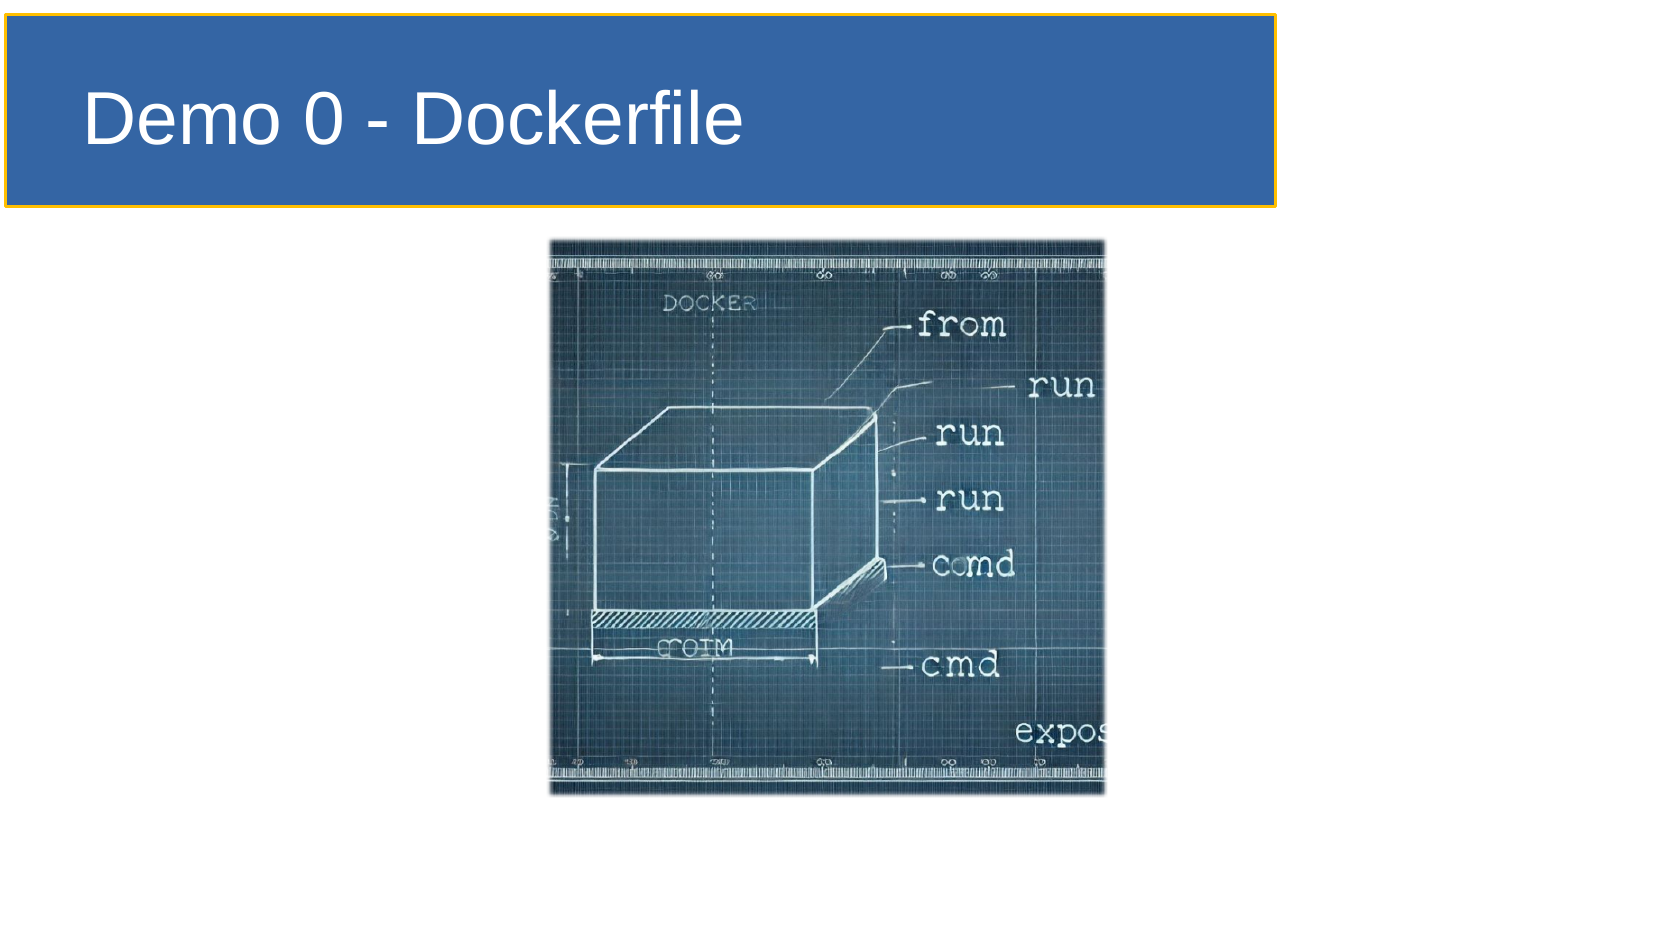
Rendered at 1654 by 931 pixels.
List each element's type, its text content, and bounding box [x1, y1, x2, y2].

title Demo 0 - Dockerfile [82, 44, 1235, 192]
picture [546, 236, 1108, 798]
